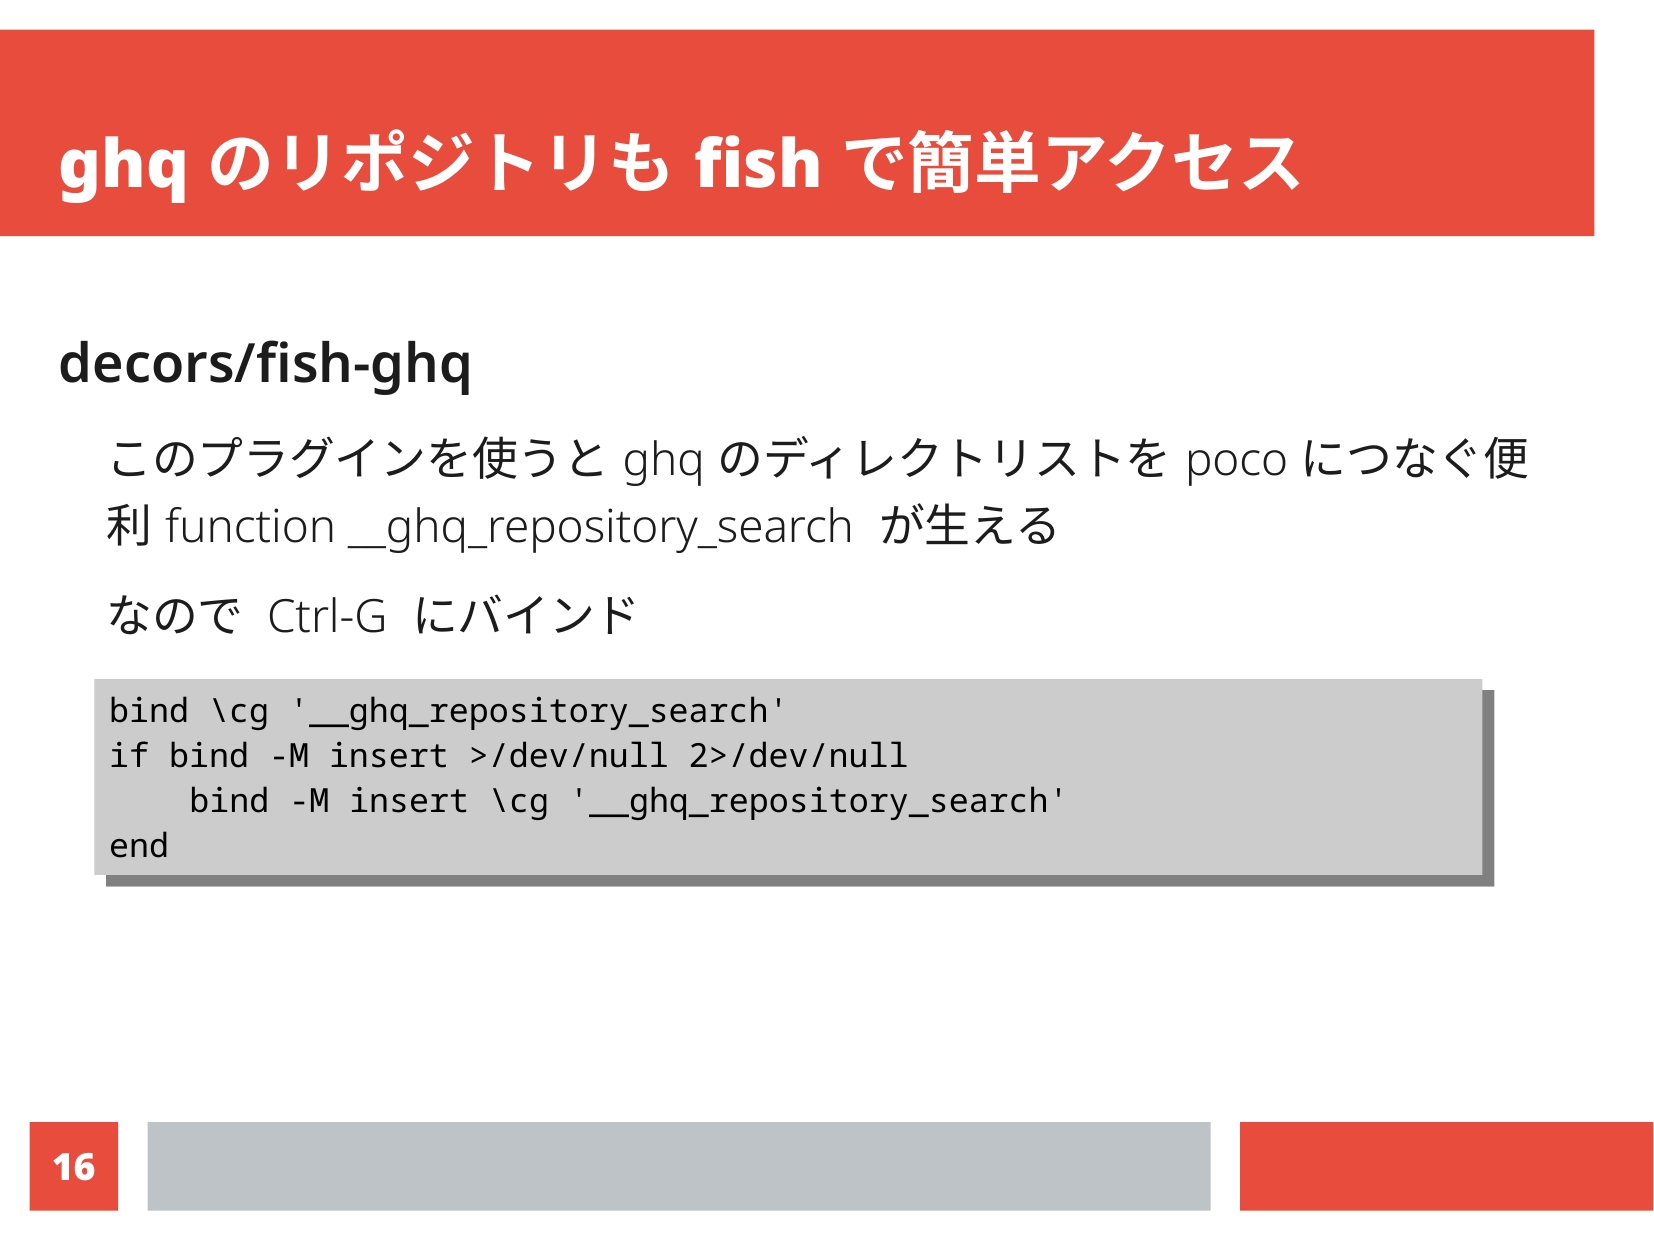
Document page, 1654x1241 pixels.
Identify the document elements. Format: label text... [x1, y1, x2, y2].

text_box bind \cg '__ghq_repository_search' if bind -M insert >/dev/null 2>/dev/null bind -M insert \cg '__ghq_repository_search' end [94, 679, 1483, 861]
list decors/fish-ghq このプラグインを使うとghqのディレクトリストをpocoにつなぐ便利function __ghq_repository_search が生える なので Ctrl-G にバインド [59, 324, 1565, 1093]
title ghqのリポジトリもfishで簡単アクセス [59, 59, 1595, 207]
